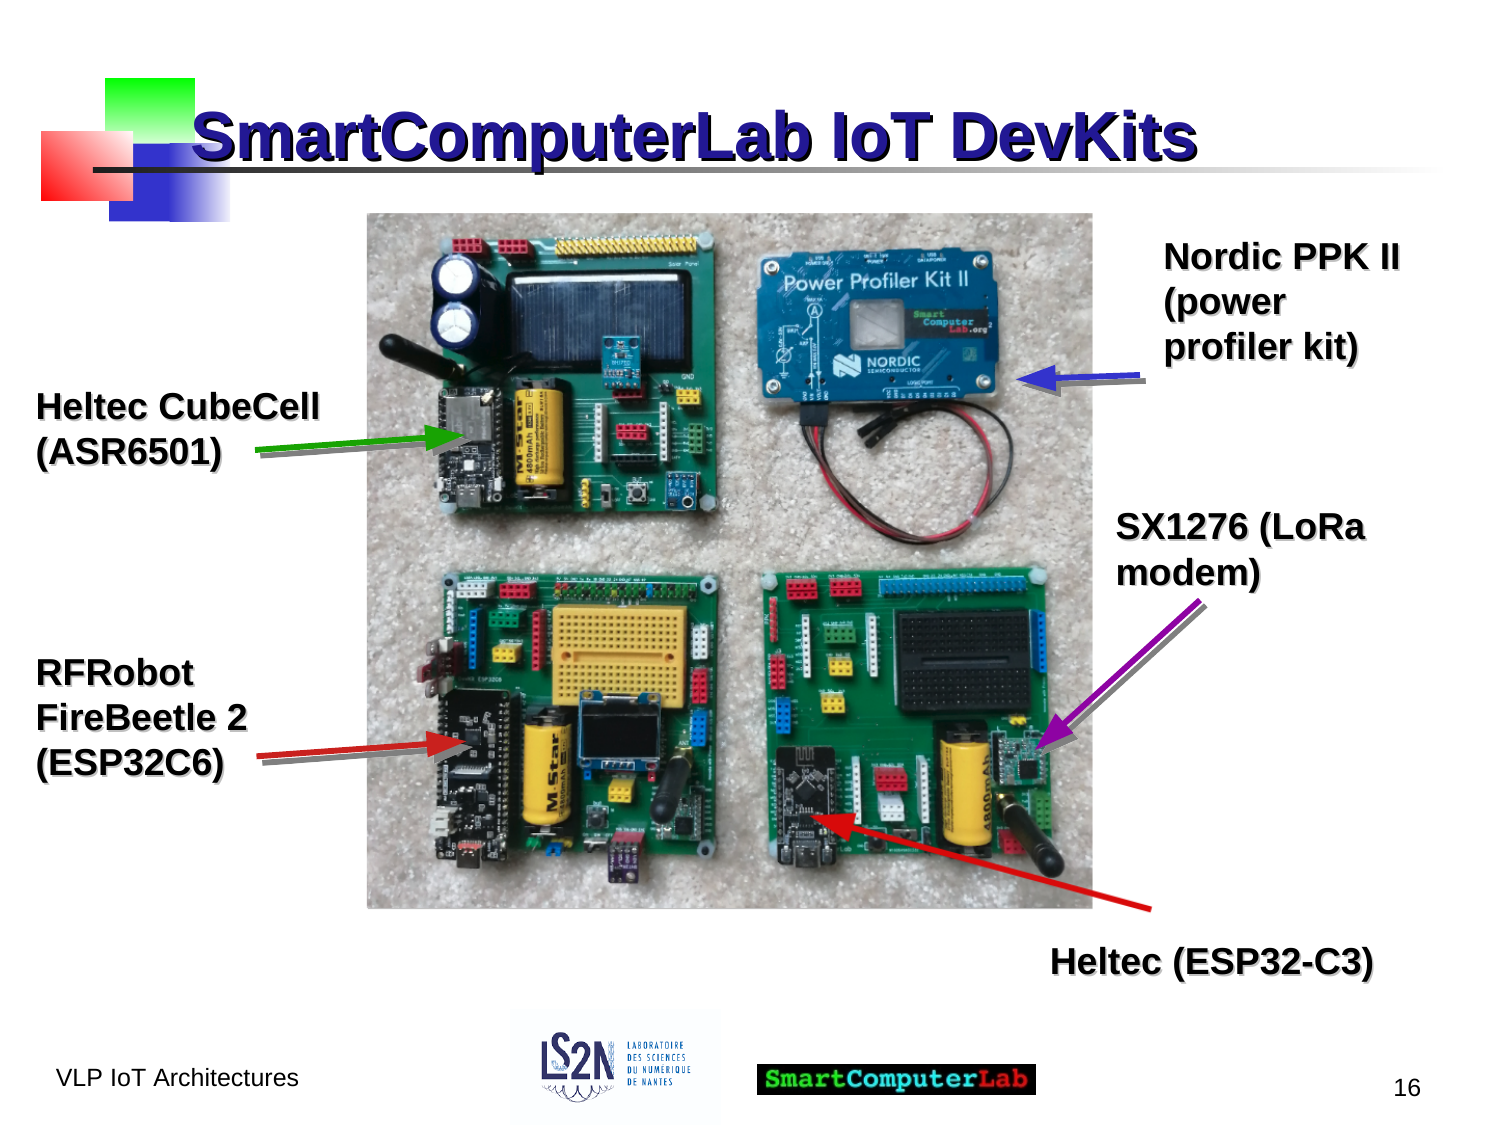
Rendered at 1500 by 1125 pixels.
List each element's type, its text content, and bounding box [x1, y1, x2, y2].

text_box Heltec (ESP32-C3) [1035, 930, 1390, 990]
picture [1068, 618, 1186, 726]
picture [510, 1009, 721, 1125]
text_box SX1276 (LoRa modem) [1100, 495, 1456, 600]
text_box Heltec CubeCell (ASR6501) [20, 375, 346, 480]
picture [343, 209, 1186, 933]
text_box Nordic PPK II (power profiler kit) [1148, 224, 1441, 375]
text_box RFRobot FireBeetle 2 (ESP32C6) [20, 640, 376, 791]
title SmartComputerLab IoT DevKits [175, 74, 1443, 180]
picture [757, 1064, 1036, 1095]
